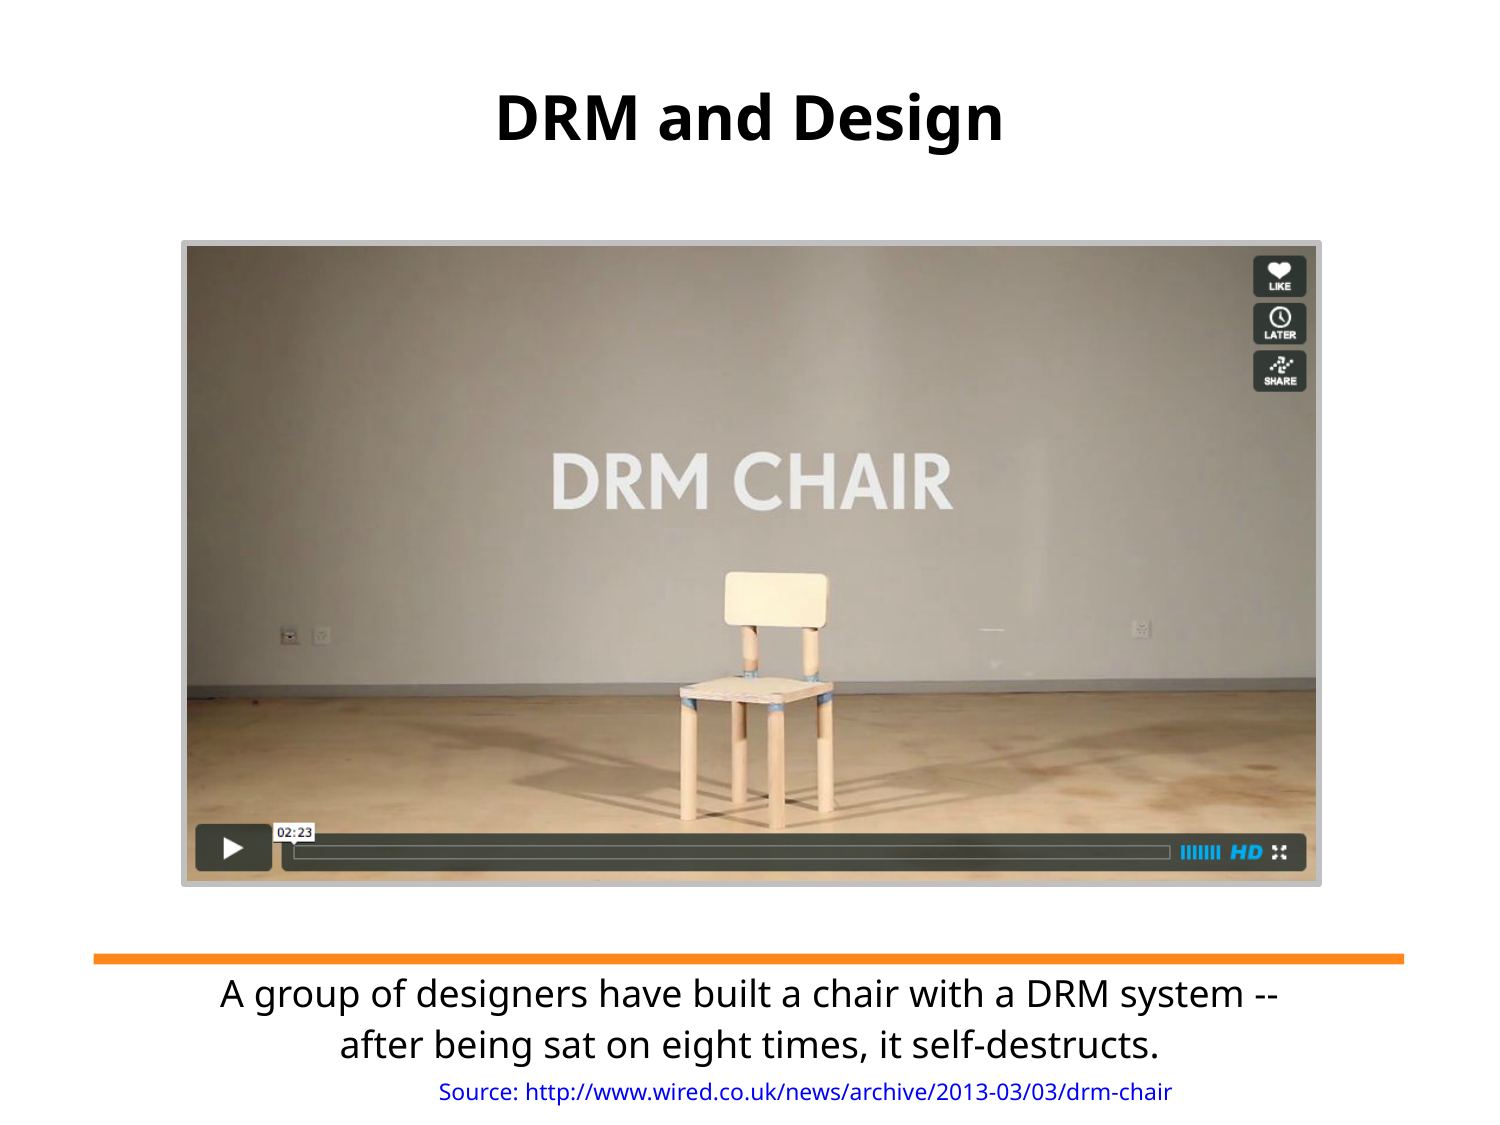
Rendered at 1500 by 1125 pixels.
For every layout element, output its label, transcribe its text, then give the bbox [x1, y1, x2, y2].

text_box A group of designers have built a chair with a DRM system -- after being sat on eight times, it self-destructs. [172, 960, 1328, 1064]
text_box Source: http://www.wired.co.uk/news/archive/2013-03/03/drm-chair [424, 1068, 1076, 1109]
title DRM and Design [75, 44, 1426, 188]
picture [0, 0, 1500, 1125]
